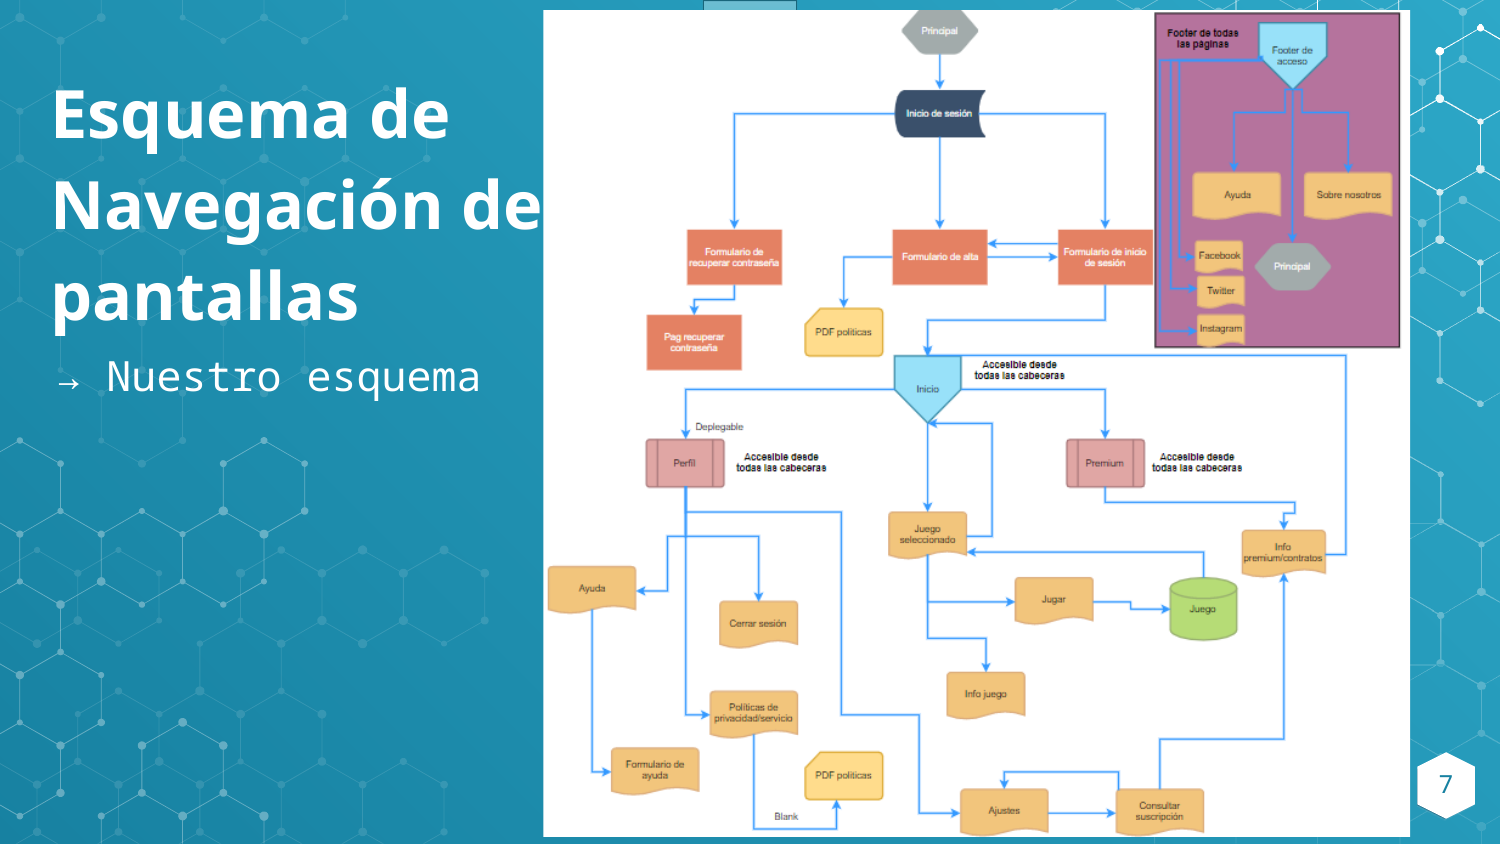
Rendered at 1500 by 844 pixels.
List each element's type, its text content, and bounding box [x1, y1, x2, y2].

text_box Esquema de Navegación de pantallas [35, 60, 543, 306]
text_box → Nuestro esquema [41, 225, 543, 449]
slide_number <número> [1417, 752, 1475, 819]
picture [543, 10, 1411, 837]
